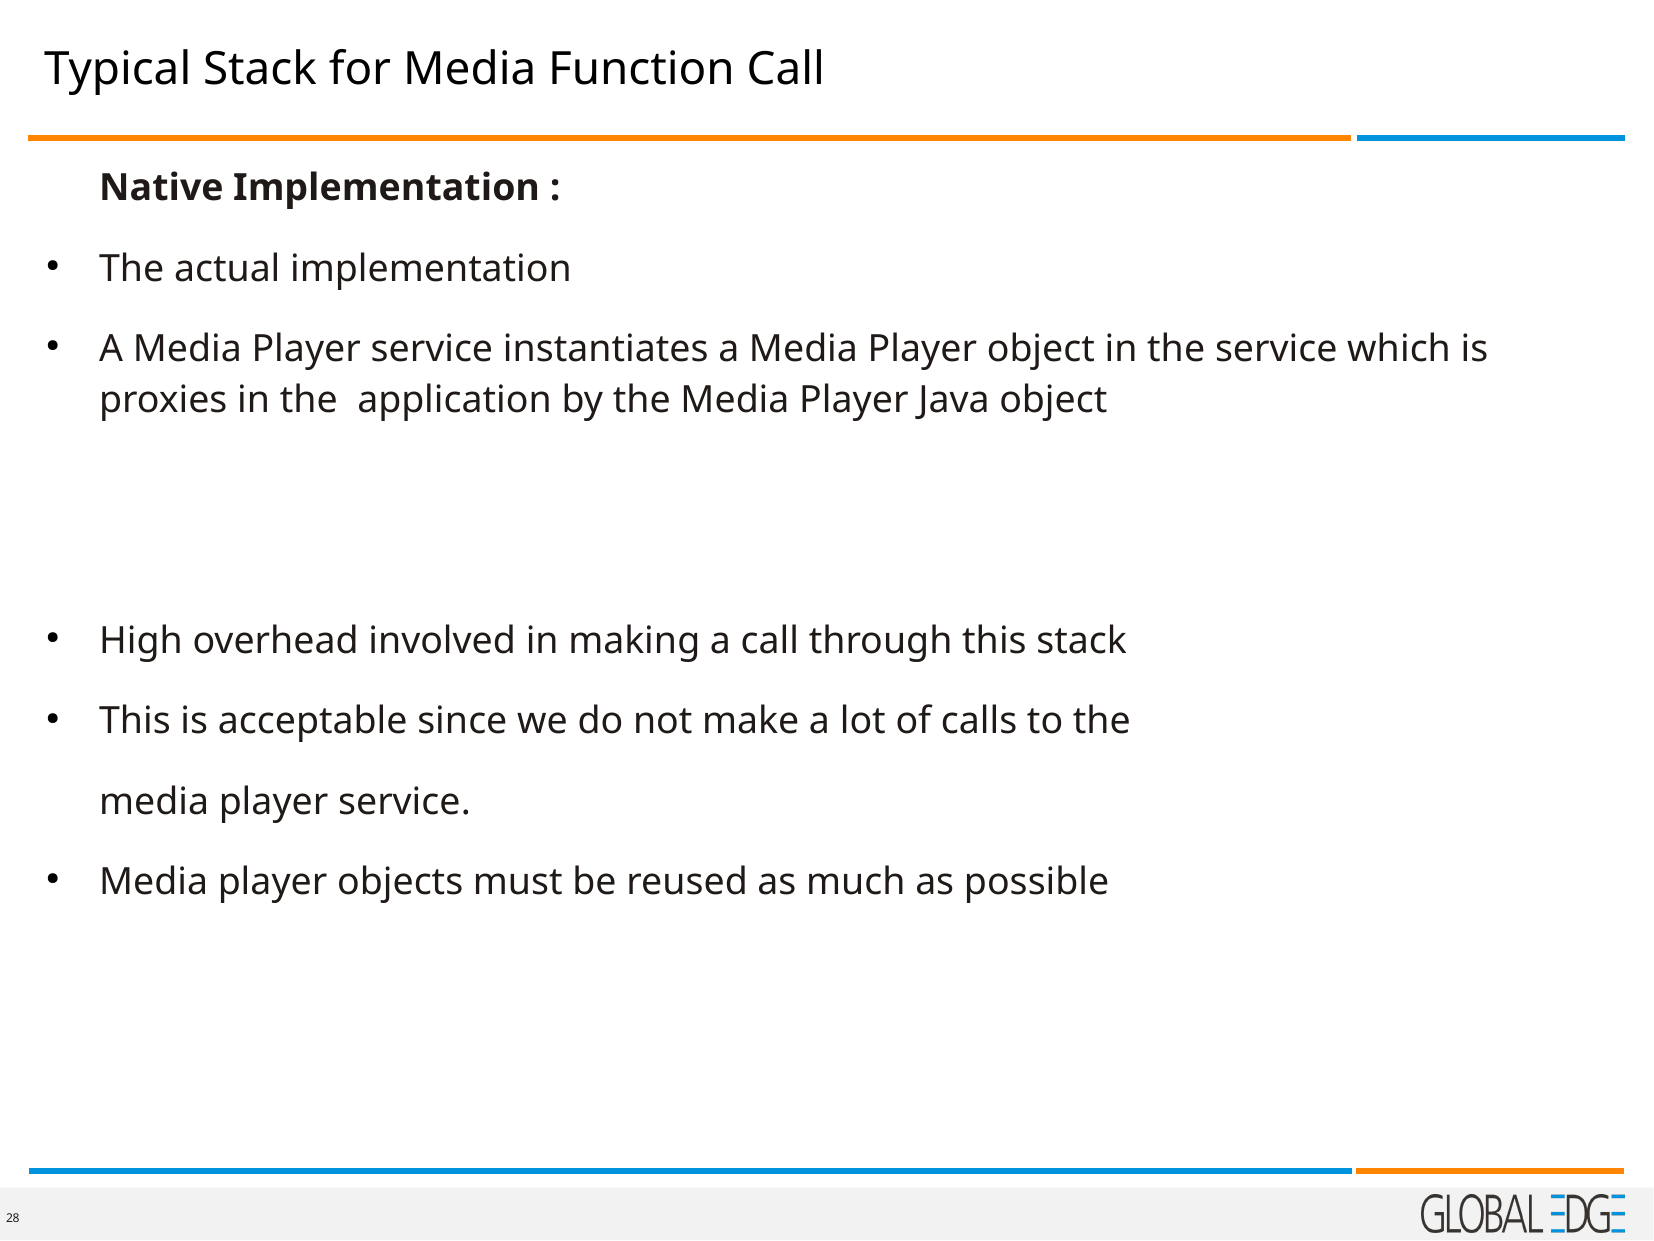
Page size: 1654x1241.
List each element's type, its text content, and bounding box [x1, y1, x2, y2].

picture [1421, 1194, 1625, 1233]
list Native Implementation : The actual implementation A Media Player service instantiates a Media Player object in the service which is proxies in the application by the Media Player Java object High overhead involved in making a call through this stack This is acceptable since we do not make a lot of calls to the media player service. Media player objects must be reused as much as possible [28, 160, 1625, 1153]
title Typical Stack for Media Function Call [17, 18, 1499, 115]
